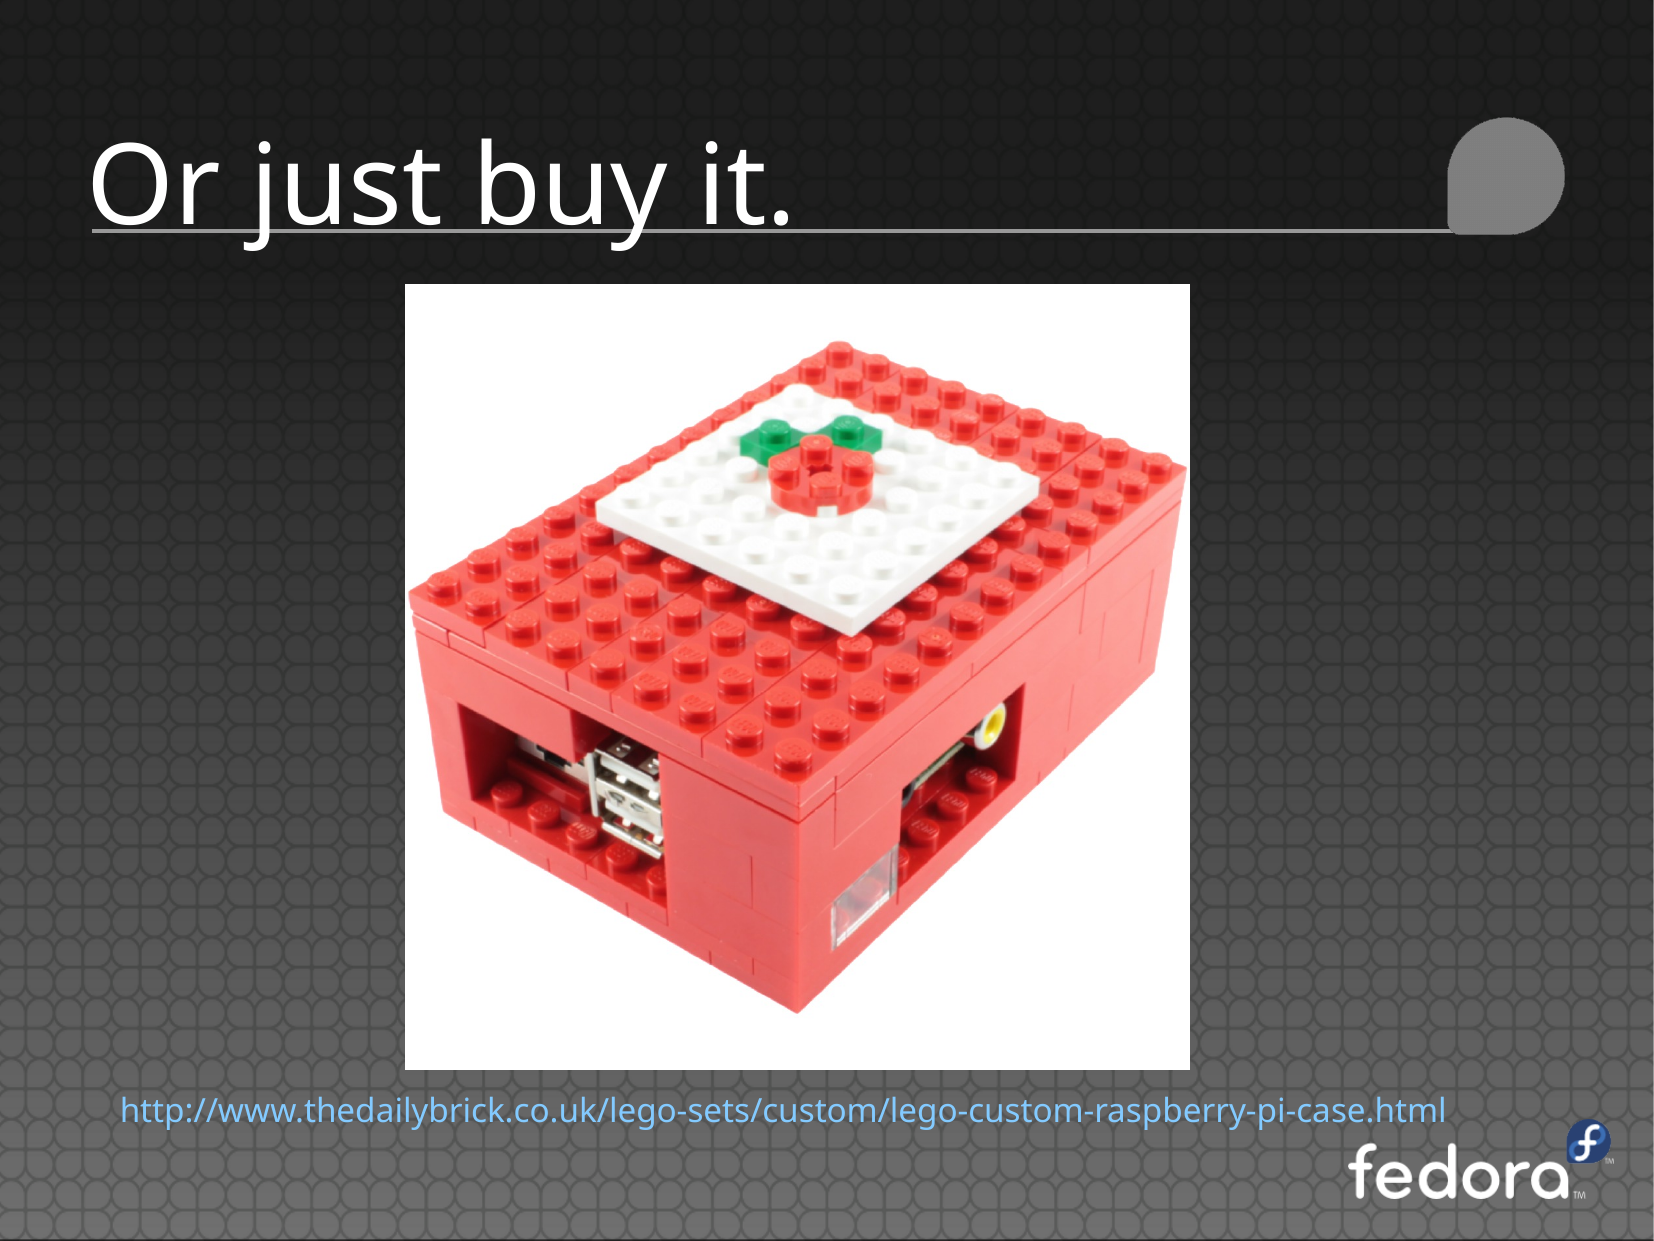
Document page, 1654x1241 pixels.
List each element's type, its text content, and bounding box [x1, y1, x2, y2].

title Or just buy it. [86, 112, 1576, 249]
text_box http://www.thedailybrick.co.uk/lego-sets/custom/lego-custom-raspberry-pi-case.html [105, 1080, 1516, 1137]
picture [0, 0, 1654, 1241]
